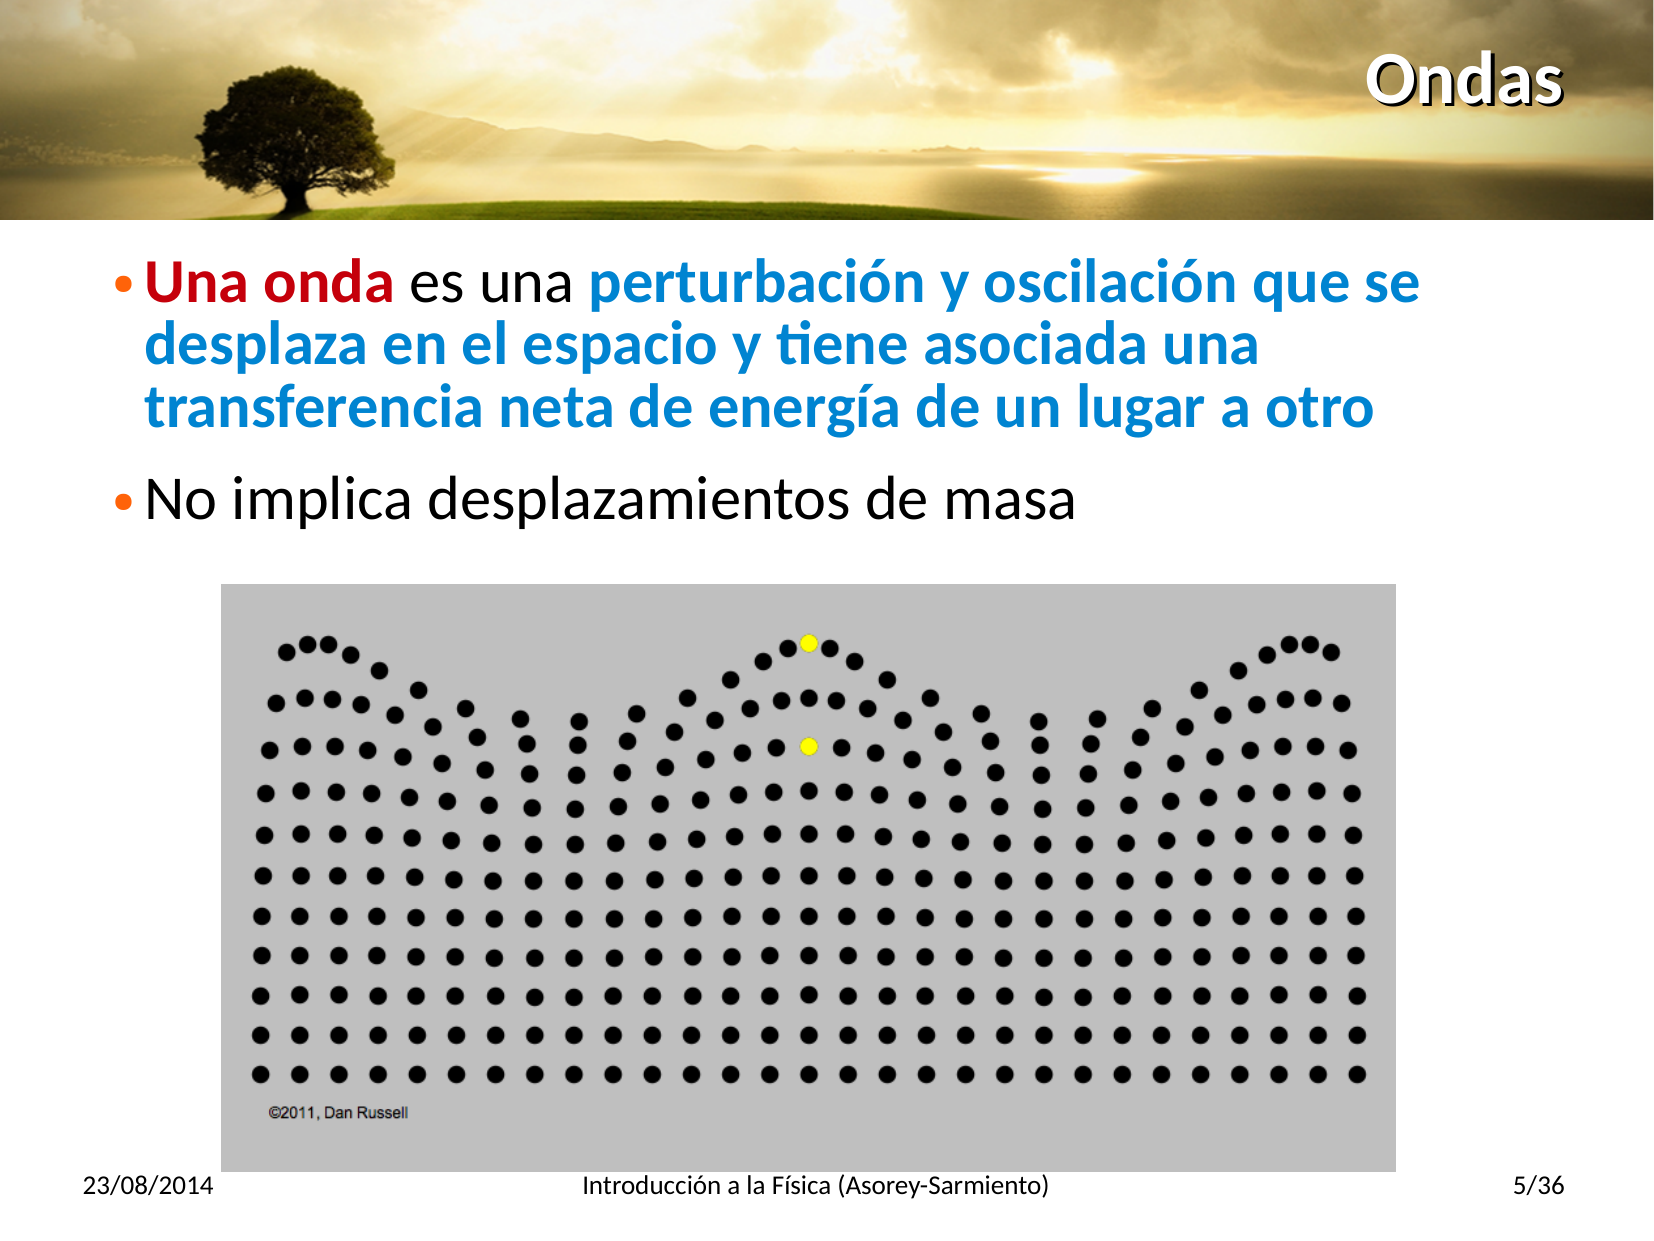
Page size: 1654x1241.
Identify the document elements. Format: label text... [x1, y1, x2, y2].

picture [221, 584, 1396, 1172]
title Ondas [75, 19, 1564, 151]
picture [0, 0, 1654, 220]
list Una onda es una perturbación y oscilación que se desplaza en el espacio y tiene asociada una transferencia neta de energía de un lugar a otro No implica desplazamientos de masa [82, 255, 1571, 685]
